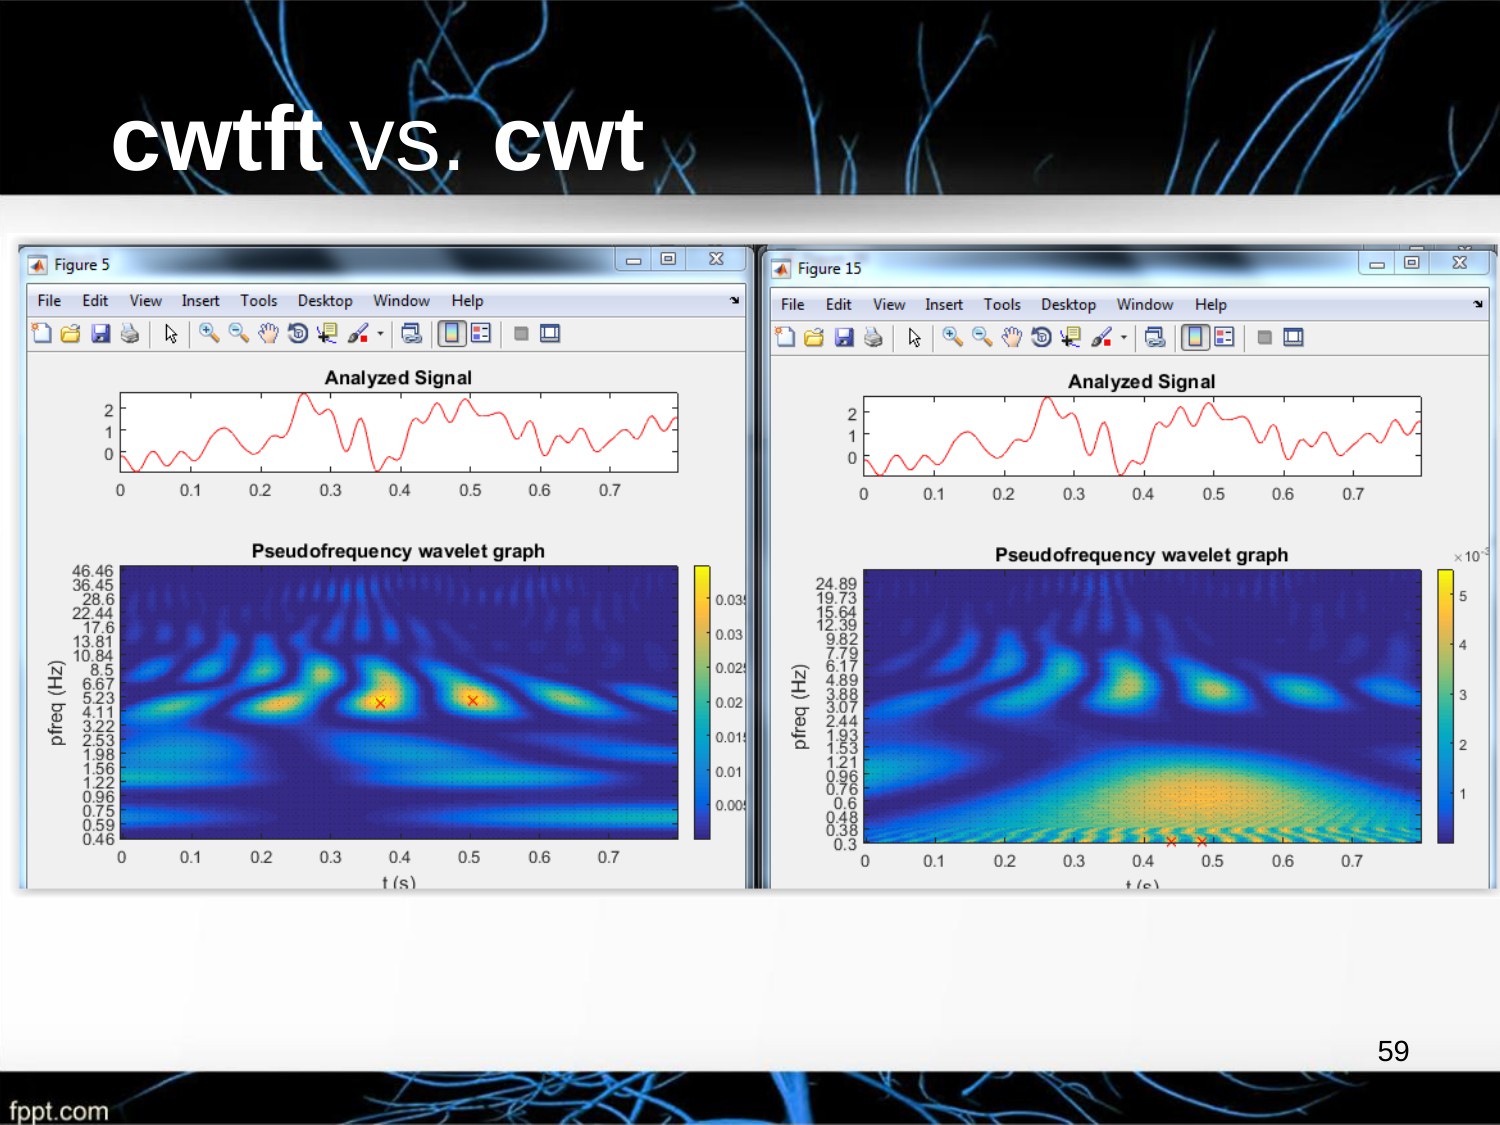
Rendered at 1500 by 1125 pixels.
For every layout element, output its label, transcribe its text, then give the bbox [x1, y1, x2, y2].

picture [0, 0, 1500, 1125]
title cwtft vs. cwt [75, 45, 1425, 233]
